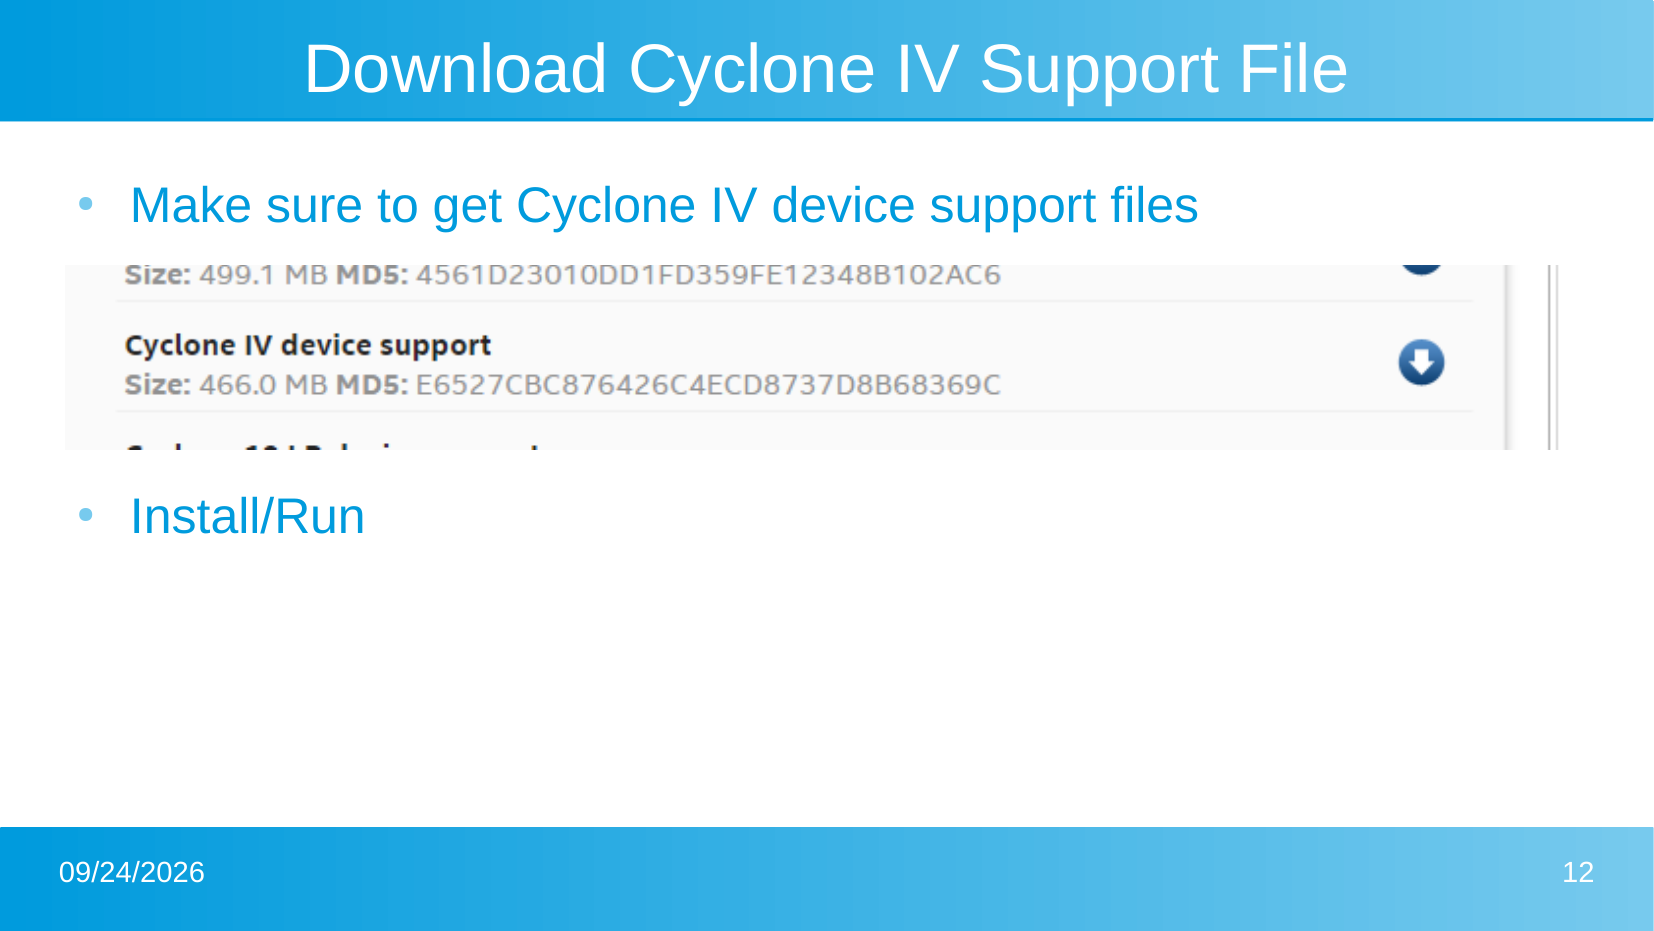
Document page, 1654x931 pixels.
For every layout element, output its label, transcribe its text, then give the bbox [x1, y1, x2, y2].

list Make sure to get Cyclone IV device support files Install/Run [59, 177, 1595, 768]
picture [65, 265, 1584, 451]
title Download Cyclone IV Support File [59, 29, 1595, 108]
